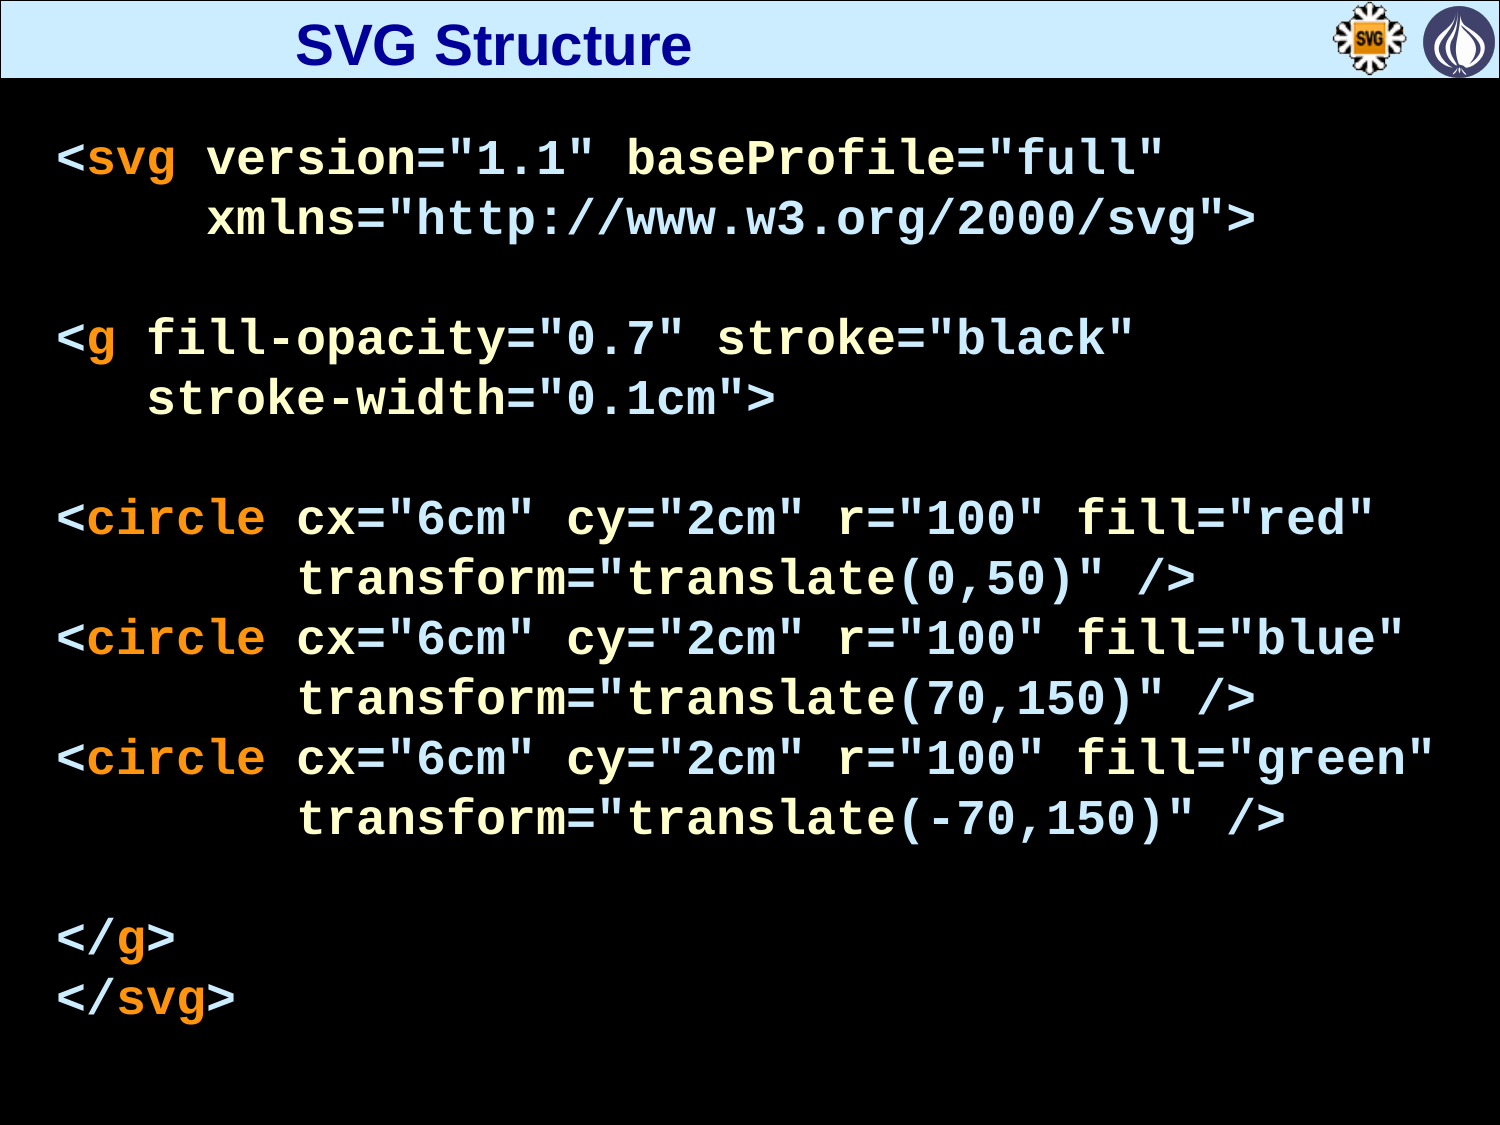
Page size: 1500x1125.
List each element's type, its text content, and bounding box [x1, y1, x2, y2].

text_box <svg version="1.1" baseProfile="full" xmlns="http://www.w3.org/2000/svg"> <g fill-opacity="0.7" stroke="black" stroke-width="0.1cm"> <circle cx="6cm" cy="2cm" r="100" fill="red" transform="translate(0,50)" /> <circle cx="6cm" cy="2cm" r="100" fill="blue" transform="translate(70,150)" /> <circle cx="6cm" cy="2cm" r="100" fill="green" transform="translate(-70,150)" /> </g> </svg> [41, 116, 1477, 1033]
text_box SVG Structure [280, 0, 709, 85]
text_box [0, 0, 280, 79]
text_box [709, 0, 1328, 79]
picture [1423, 6, 1495, 78]
text_box [1412, 0, 1500, 79]
picture [1328, 0, 1412, 79]
